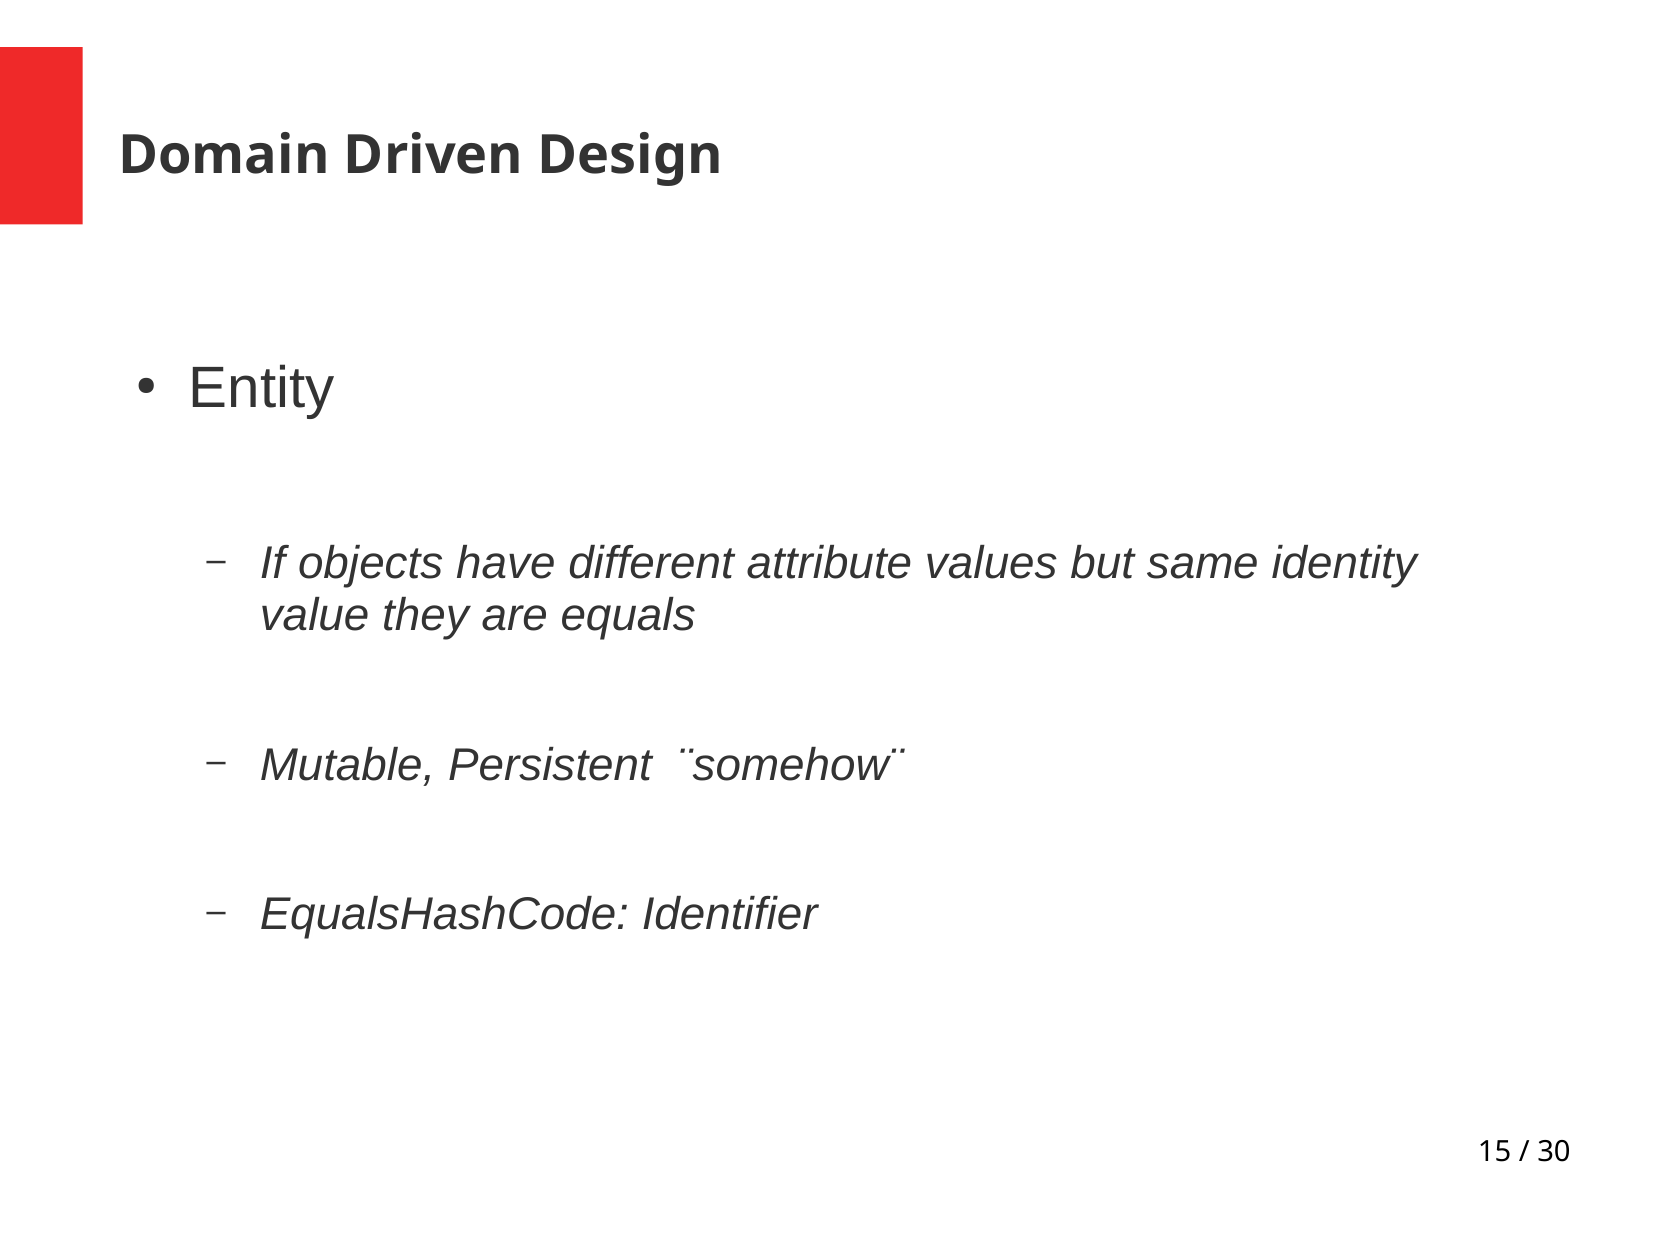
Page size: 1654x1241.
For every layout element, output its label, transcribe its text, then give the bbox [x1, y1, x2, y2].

title Domain Driven Design [118, 49, 1571, 257]
list Entity If objects have different attribute values but same identity value they are equals Mutable, Persistent ¨somehow¨ EqualsHashCode: Identifier [118, 354, 1536, 1074]
